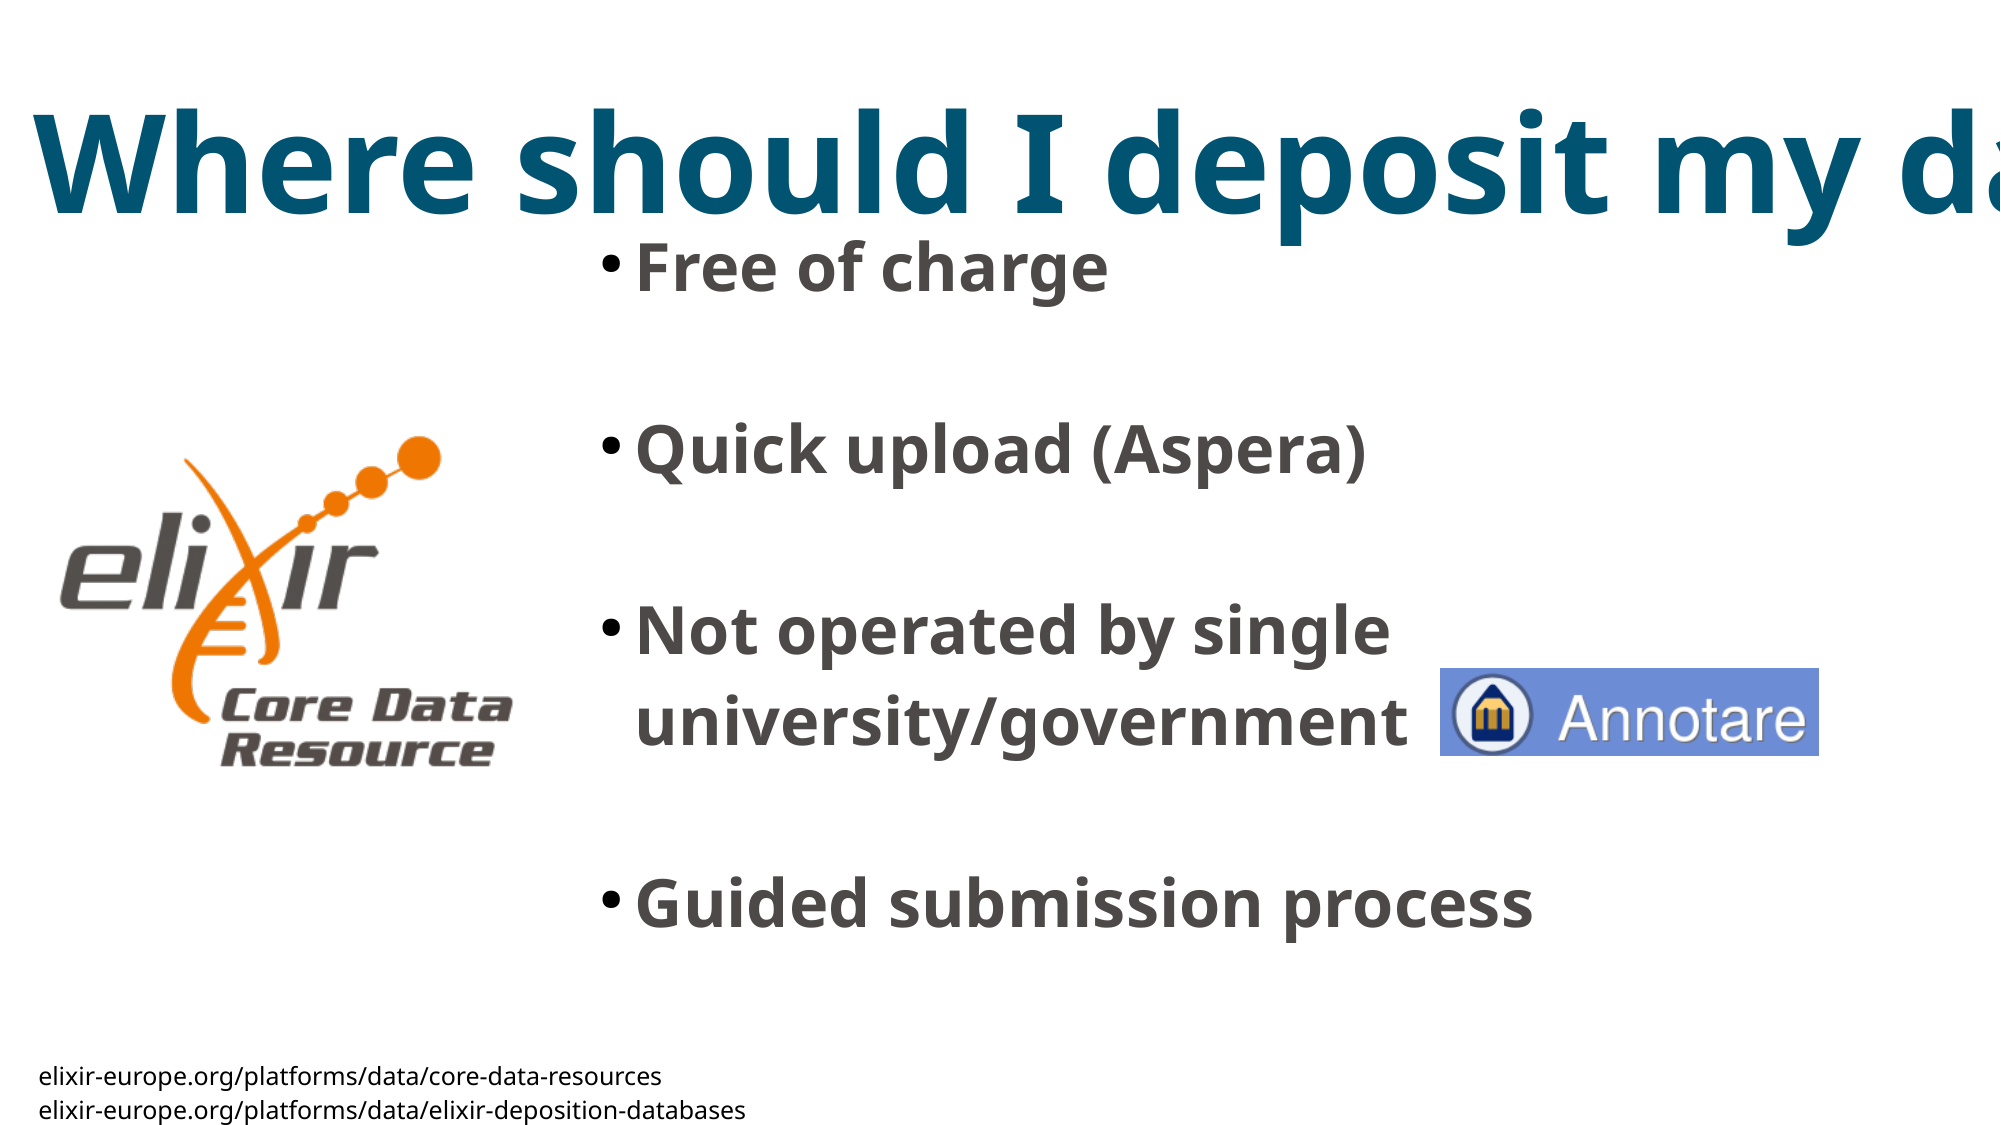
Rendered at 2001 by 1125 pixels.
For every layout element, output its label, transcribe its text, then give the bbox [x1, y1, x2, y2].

picture [1440, 668, 1819, 756]
text_box Free of charge Quick upload (Aspera) Not operated by single university/government Guided submission process [584, 213, 1967, 1029]
text_box elixir-europe.org/platforms/data/core-data-resources elixir-europe.org/platforms/data/elixir-deposition-databases [23, 1051, 671, 1116]
text_box Where should I deposit my data? [18, 59, 1982, 212]
picture [41, 420, 533, 780]
